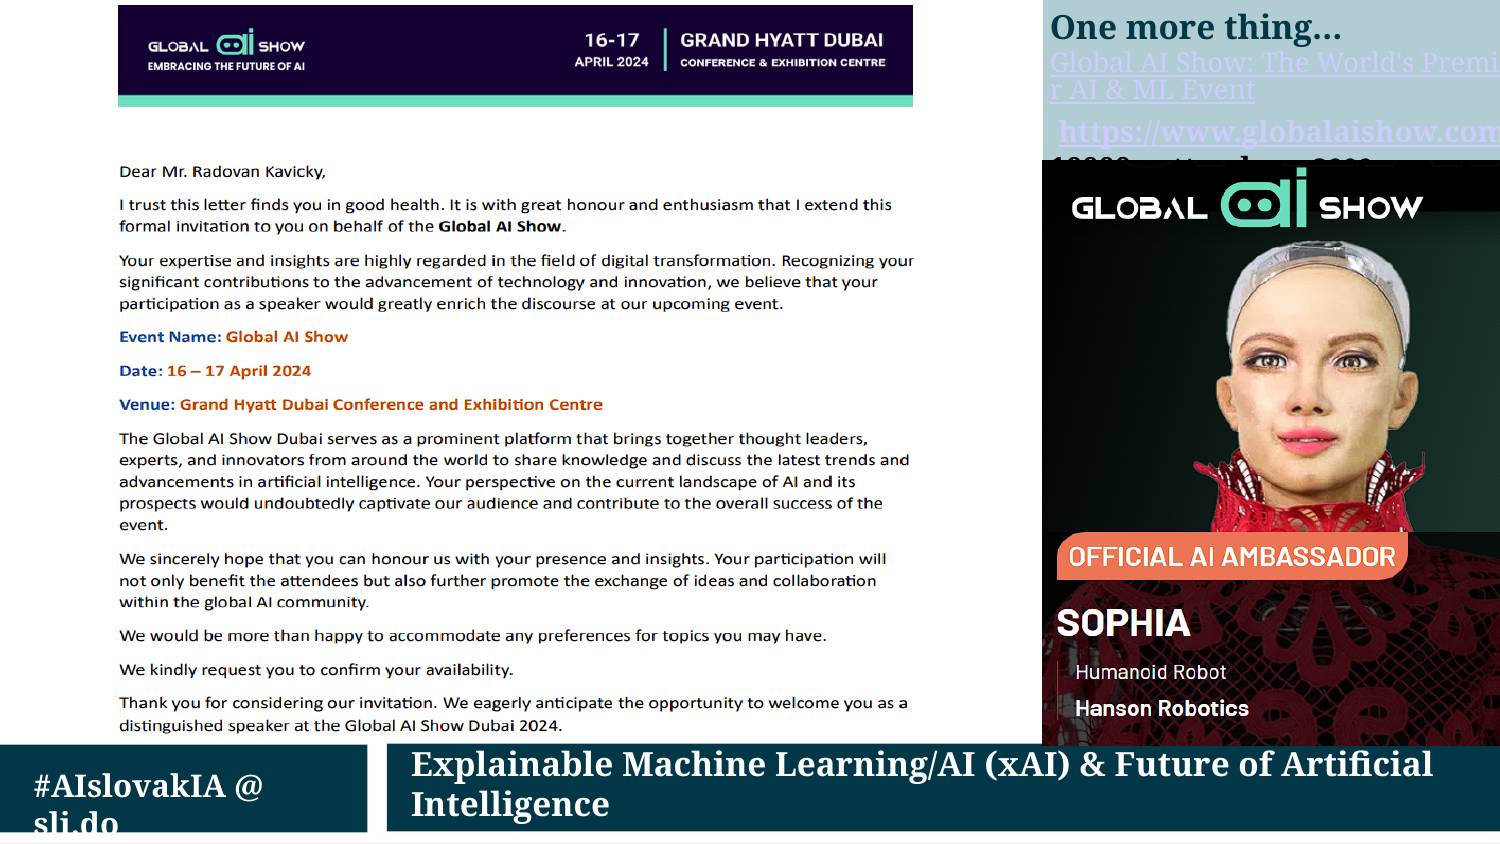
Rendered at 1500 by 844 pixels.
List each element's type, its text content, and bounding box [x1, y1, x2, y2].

text_box Explainable Machine Learning/AI (xAI) & Future of Artificial Intelligence [400, 740, 1500, 826]
text_box One more thing… Global AI Show: The World's Premier AI & ML Event https://www.globalaishow.com/ 10000+ attendees, 3000+ companies AI-2023 Forty-third SGAI International Conference on Artificial Intelligence CAMBRIDGE, ENGLAND 12-14 DECEMBER 2023 AI-2023 is the 43-rd Annual International Conference of the British Computer Society's Specialist Group on Artificial Intelligence (SGAI) [1043, 0, 1500, 160]
text_box #AIslovakIA @ sli.do [22, 760, 342, 815]
picture [0, 0, 1500, 745]
